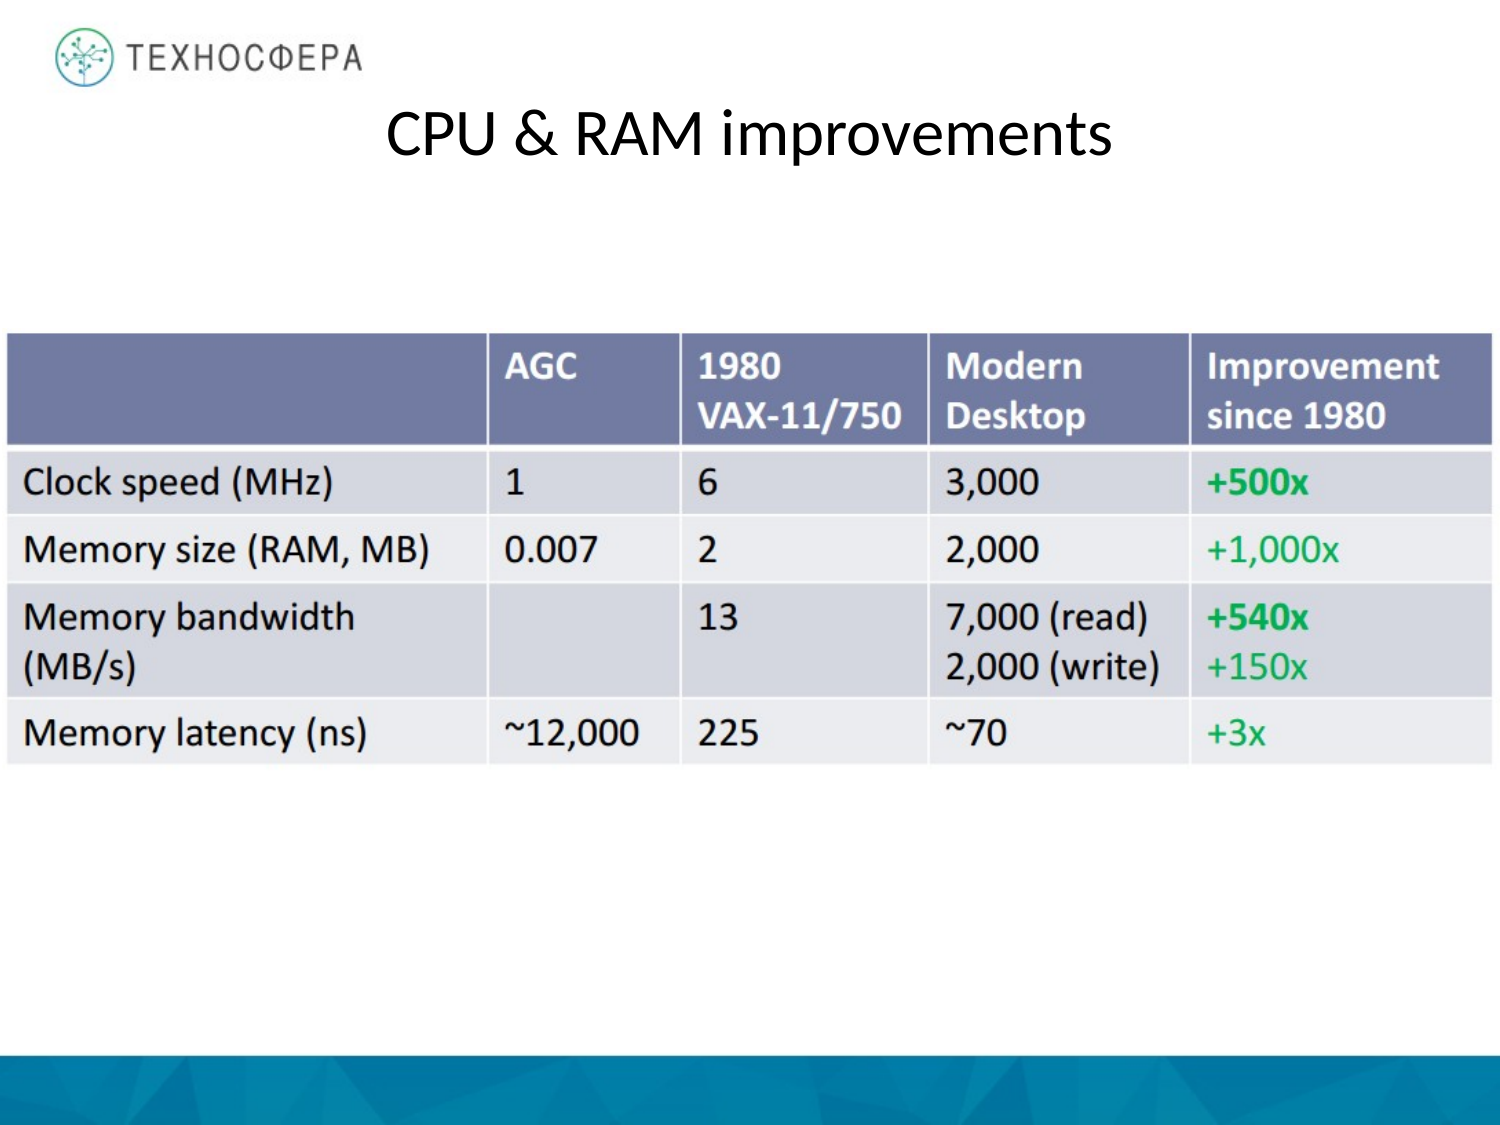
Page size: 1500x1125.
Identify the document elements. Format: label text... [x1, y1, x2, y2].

picture [0, 0, 1500, 1057]
title CPU & RAM improvements [75, 45, 1425, 233]
